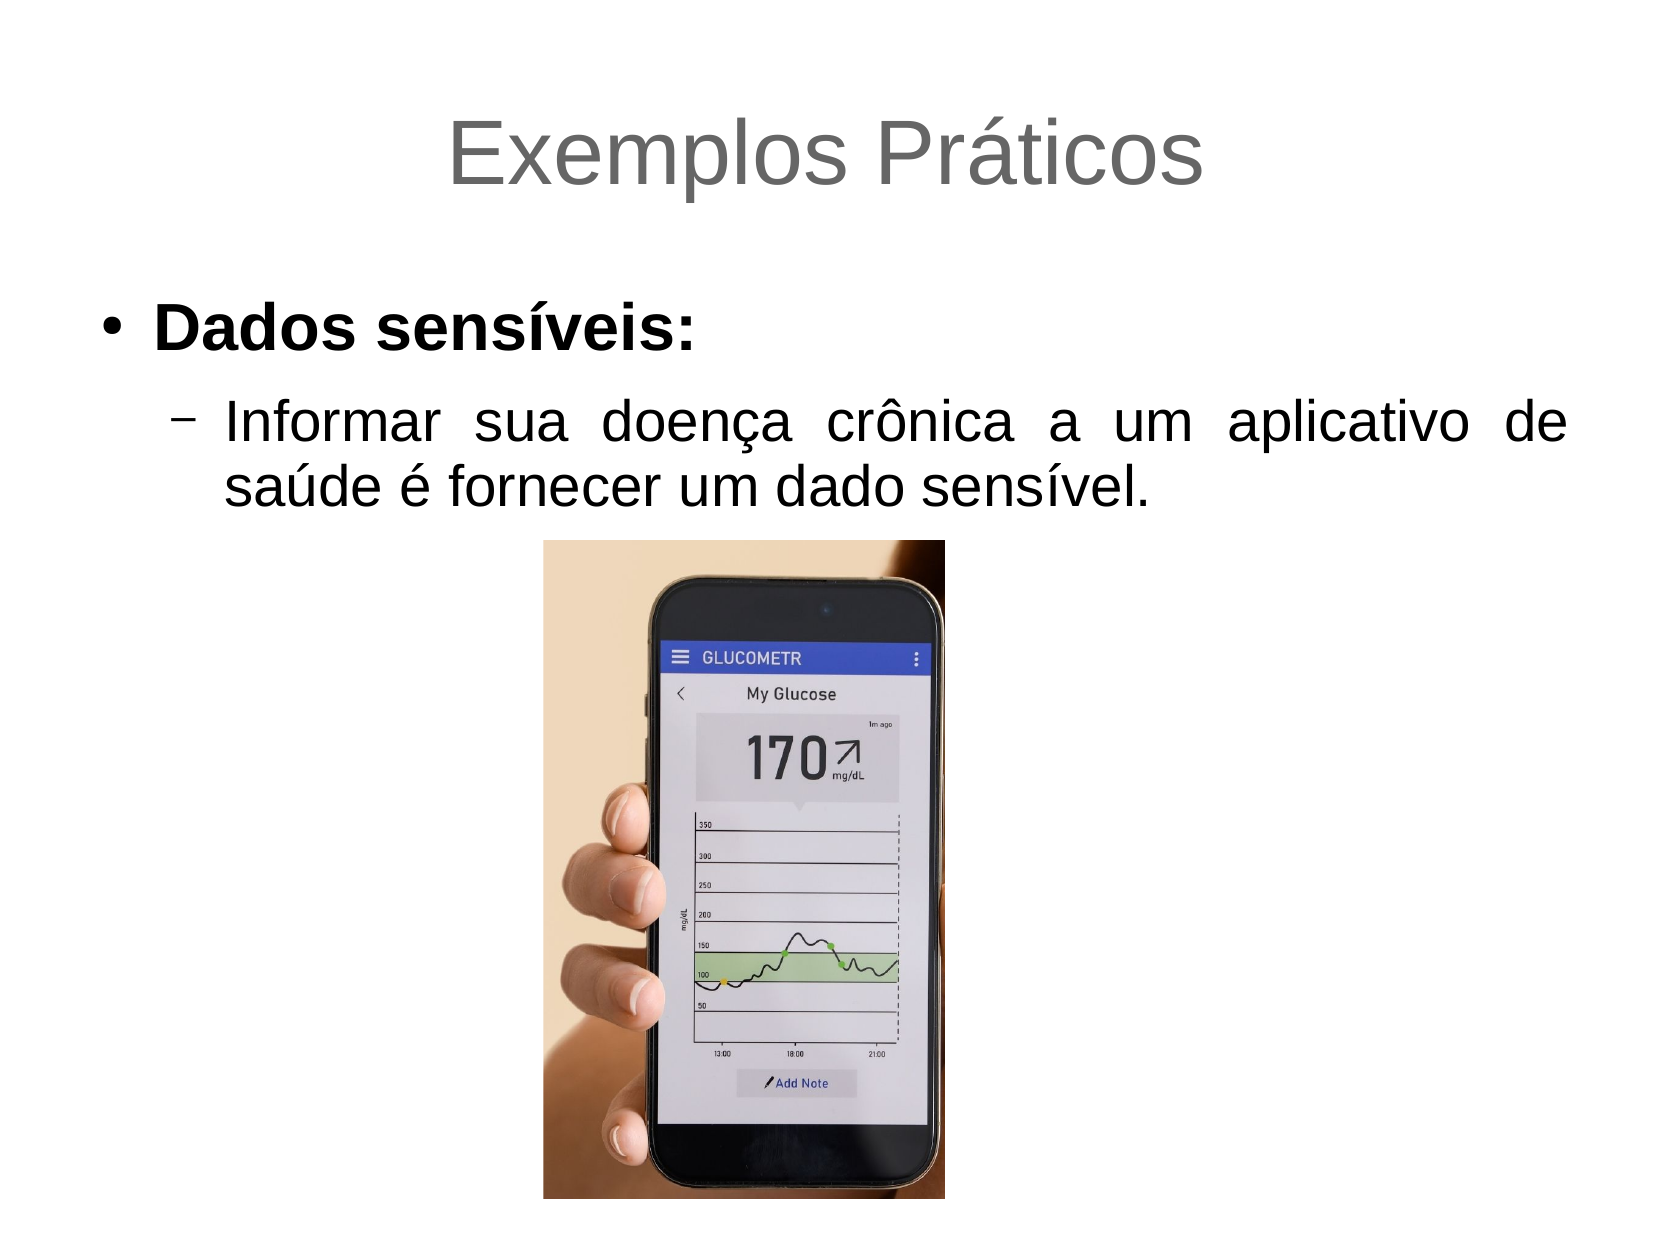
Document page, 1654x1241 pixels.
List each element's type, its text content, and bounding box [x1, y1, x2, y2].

picture [543, 540, 945, 1199]
list Dados sensíveis: Informar sua doença crônica a um aplicativo de saúde é fornecer um dado sensível. [82, 290, 1571, 1158]
title Exemplos Práticos [82, 49, 1571, 257]
